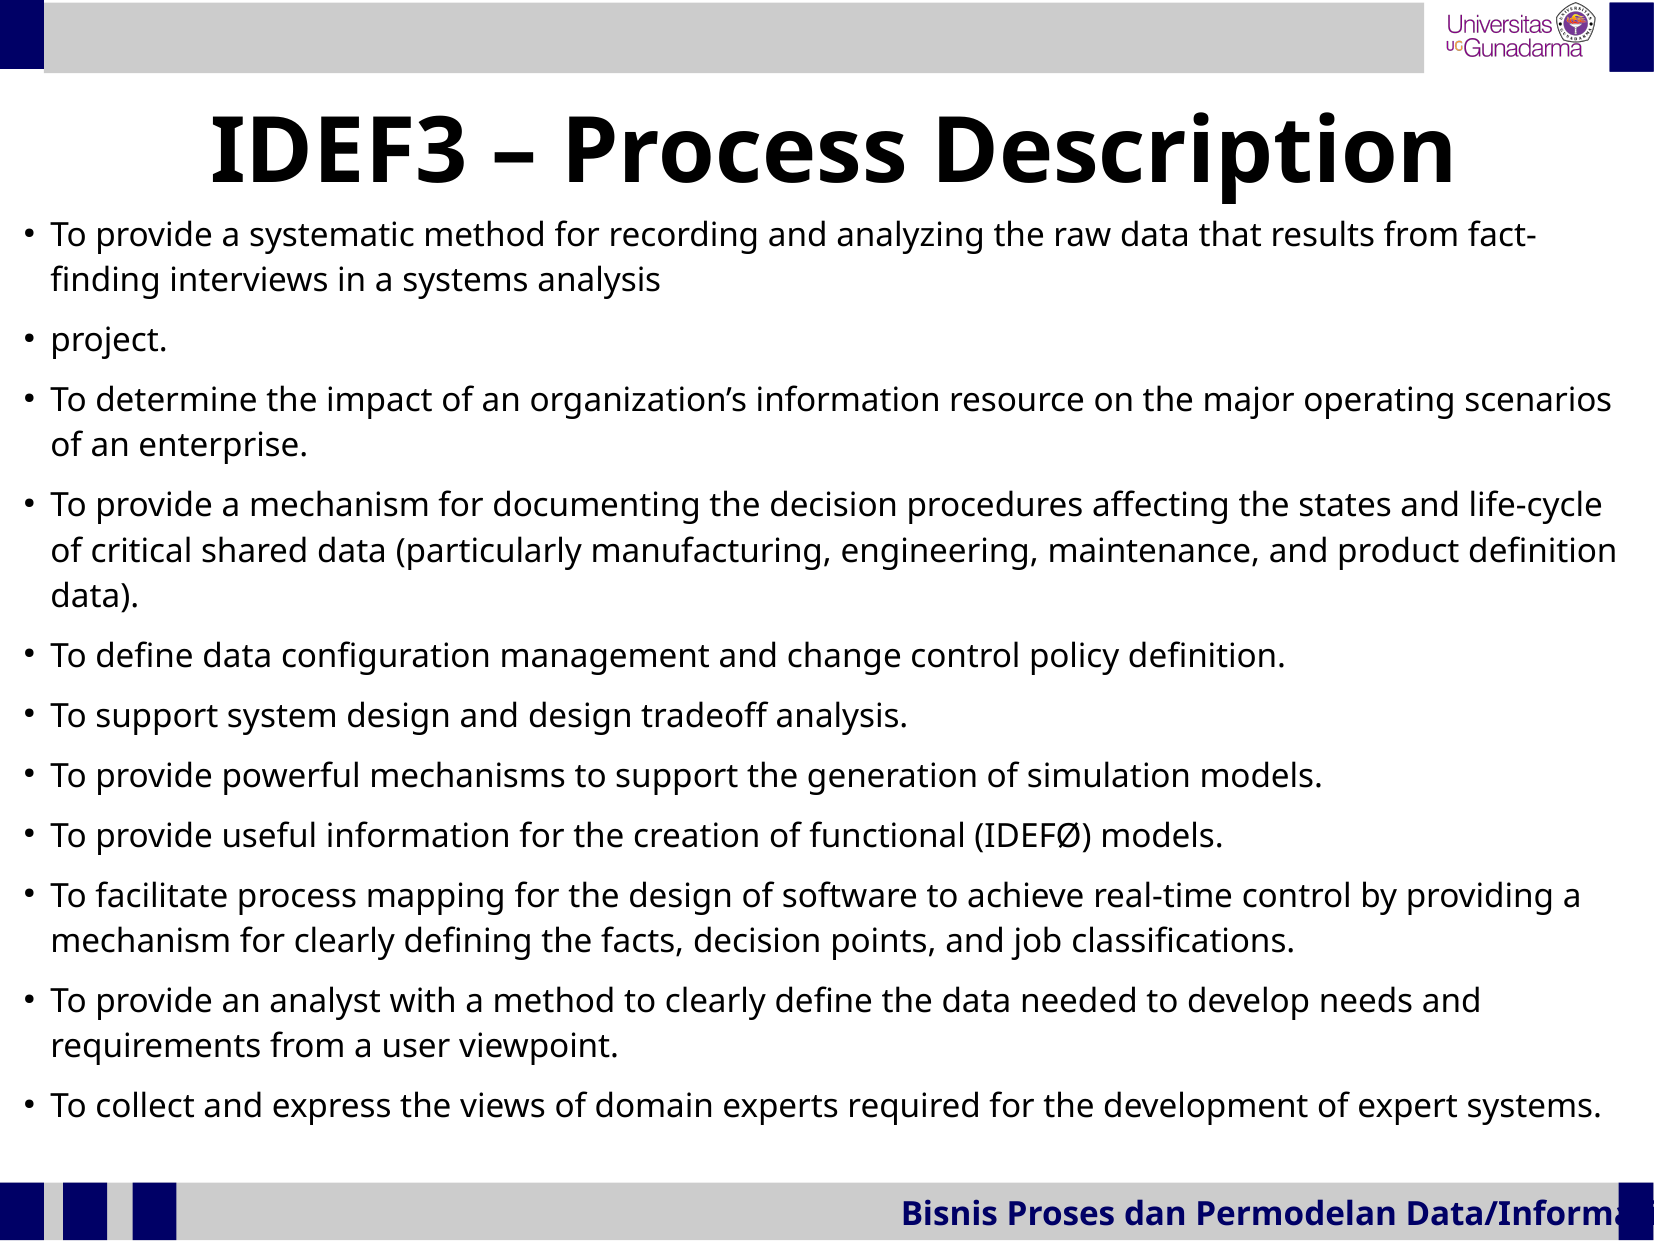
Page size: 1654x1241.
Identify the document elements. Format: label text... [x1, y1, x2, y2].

title IDEF3 – Process Description [78, 84, 1592, 210]
list To provide a systematic method for recording and analyzing the raw data that results from fact-finding interviews in a systems analysis project. To determine the impact of an organization’s information resource on the major operating scenarios of an enterprise. To provide a mechanism for documenting the decision procedures affecting the states and life-cycle of critical shared data (particularly manufacturing, engineering, maintenance, and product definition data). To define data configuration management and change control policy definition. To support system design and design tradeoff analysis. To provide powerful mechanisms to support the generation of simulation models. To provide useful information for the creation of functional (IDEFØ) models. To facilitate process mapping for the design of software to achieve real-time control by providing a mechanism for clearly defining the facts, decision points, and job classifications. To provide an analyst with a method to clearly define the data needed to develop needs and requirements from a user viewpoint. To collect and express the views of domain experts required for the development of expert systems. [14, 210, 1630, 1171]
picture [1437, 2, 1610, 62]
